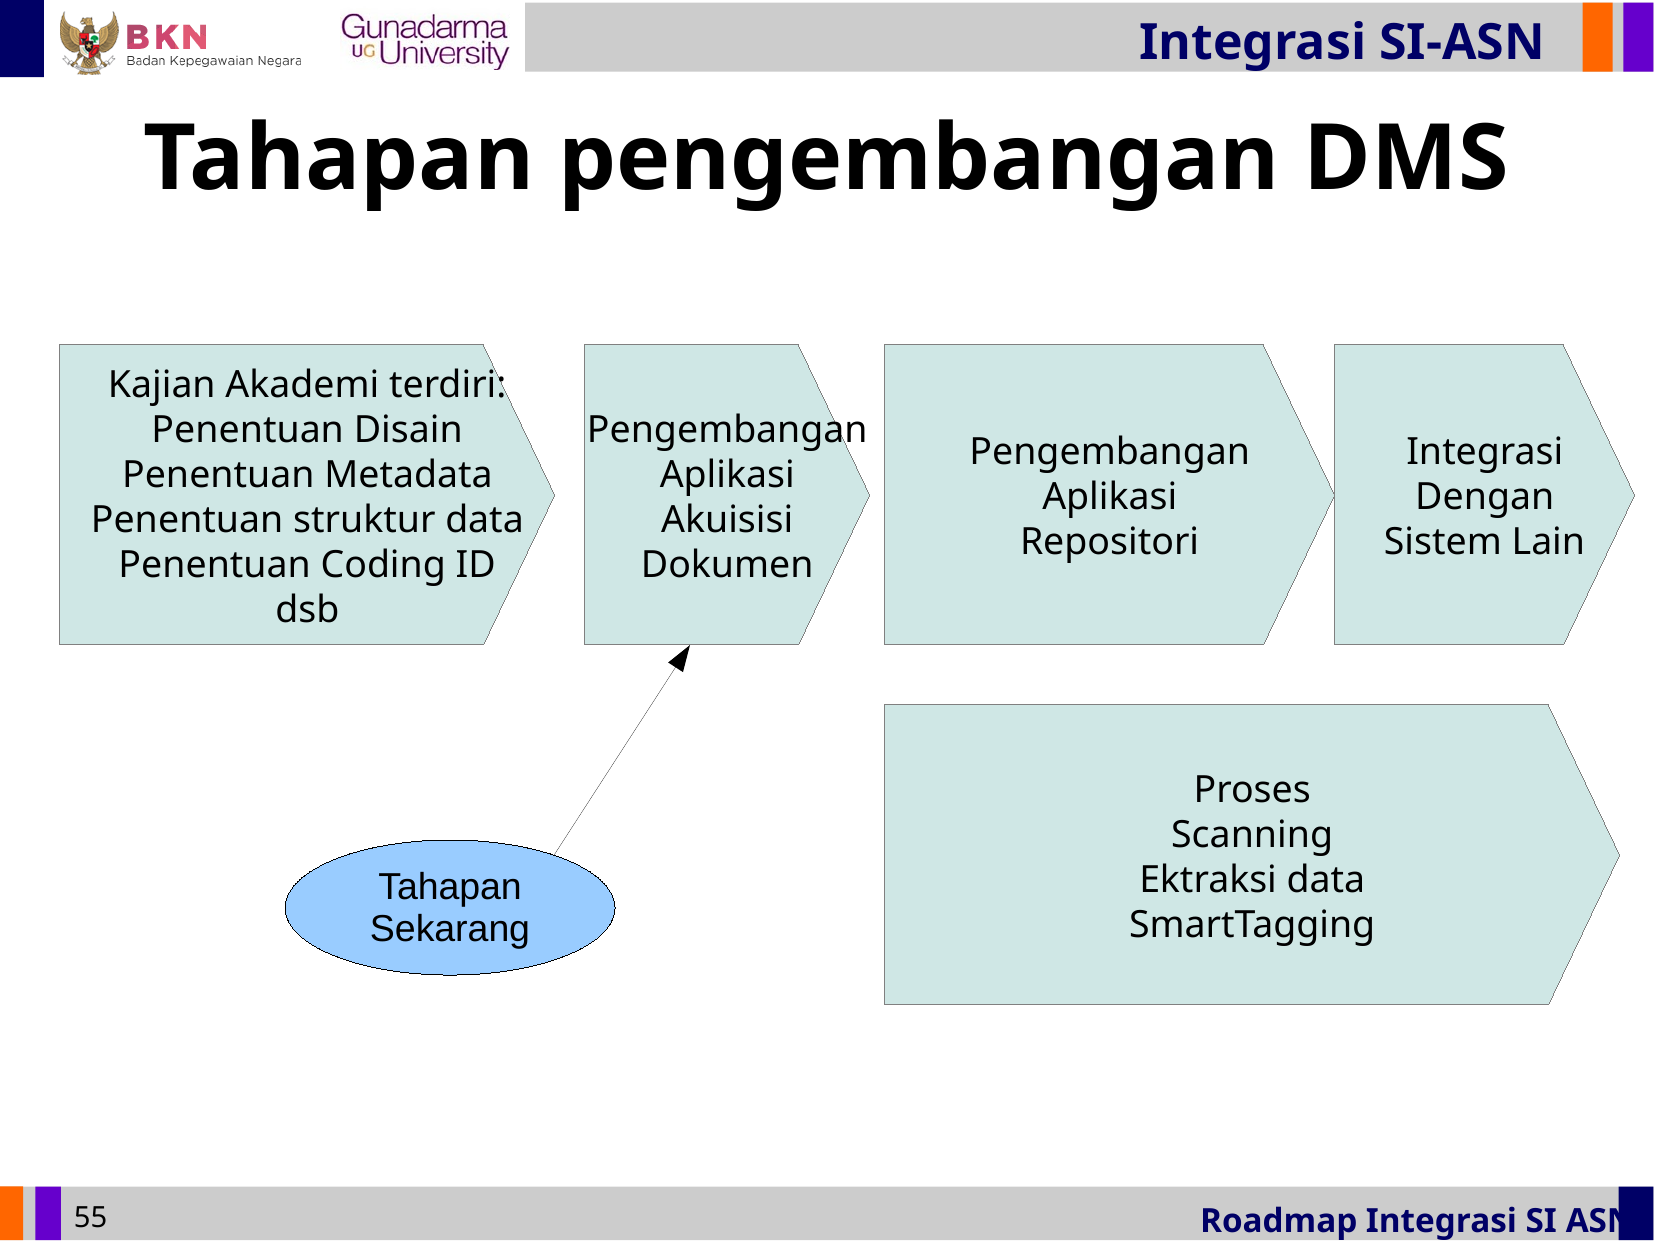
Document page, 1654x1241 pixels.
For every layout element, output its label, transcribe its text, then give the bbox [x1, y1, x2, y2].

text_box Pengembangan Aplikasi Repositori [884, 344, 1334, 645]
text_box Pengembangan Aplikasi Akuisisi Dokumen [584, 344, 870, 645]
text_box Proses Scanning Ektraksi data SmartTagging [884, 704, 1620, 1005]
text_box Tahapan pengembangan DMS [82, 49, 1571, 257]
picture [340, 0, 510, 49]
text_box Integrasi Dengan Sistem Lain [1334, 344, 1635, 645]
picture [60, 11, 301, 75]
text_box Kajian Akademi terdiri: Penentuan Disain Penentuan Metadata Penentuan struktur data Penentuan Coding ID dsb [59, 344, 555, 645]
text_box Tahapan Sekarang [285, 840, 616, 976]
